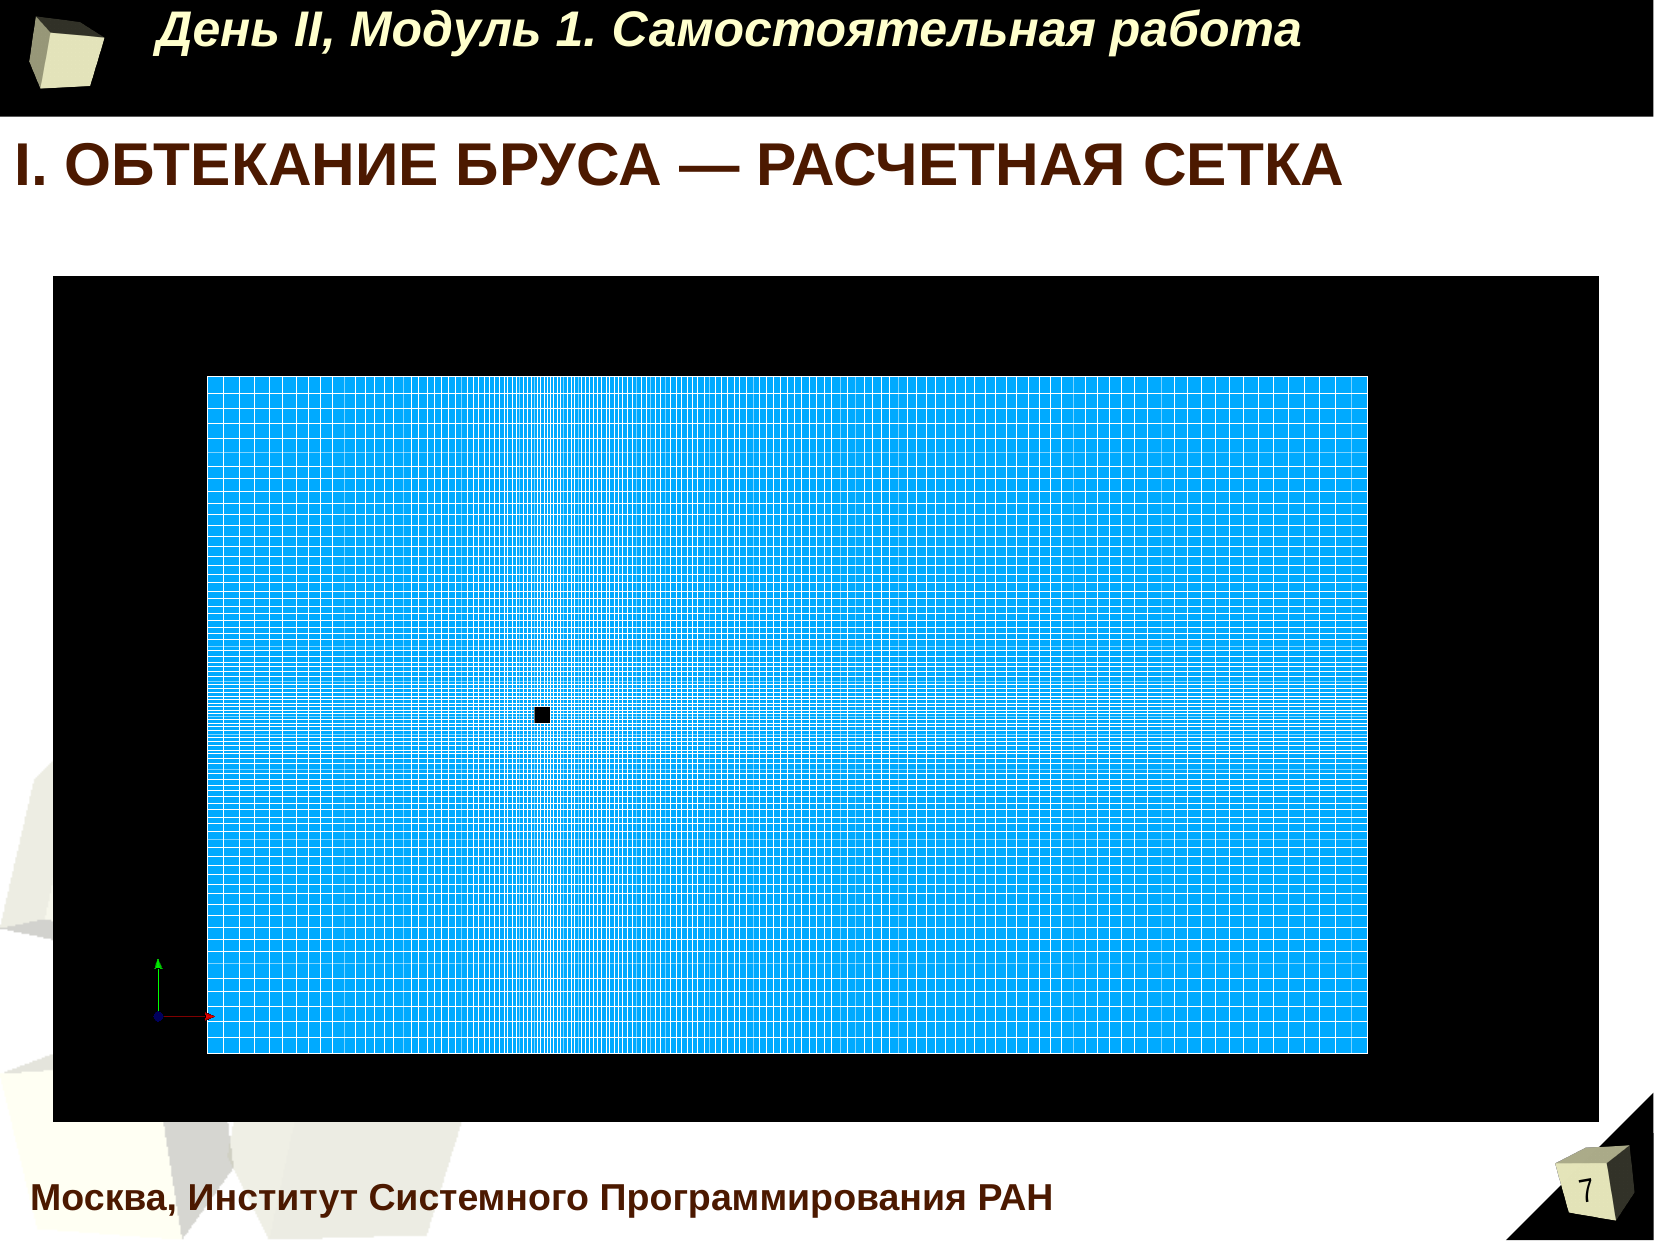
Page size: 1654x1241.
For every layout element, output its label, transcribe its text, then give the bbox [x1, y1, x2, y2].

text_box I. ОБТЕКАНИЕ БРУСА — РАСЧЕТНАЯ СЕТКА [0, 122, 1654, 213]
picture [0, 276, 1599, 1241]
picture [464, 1193, 472, 1198]
